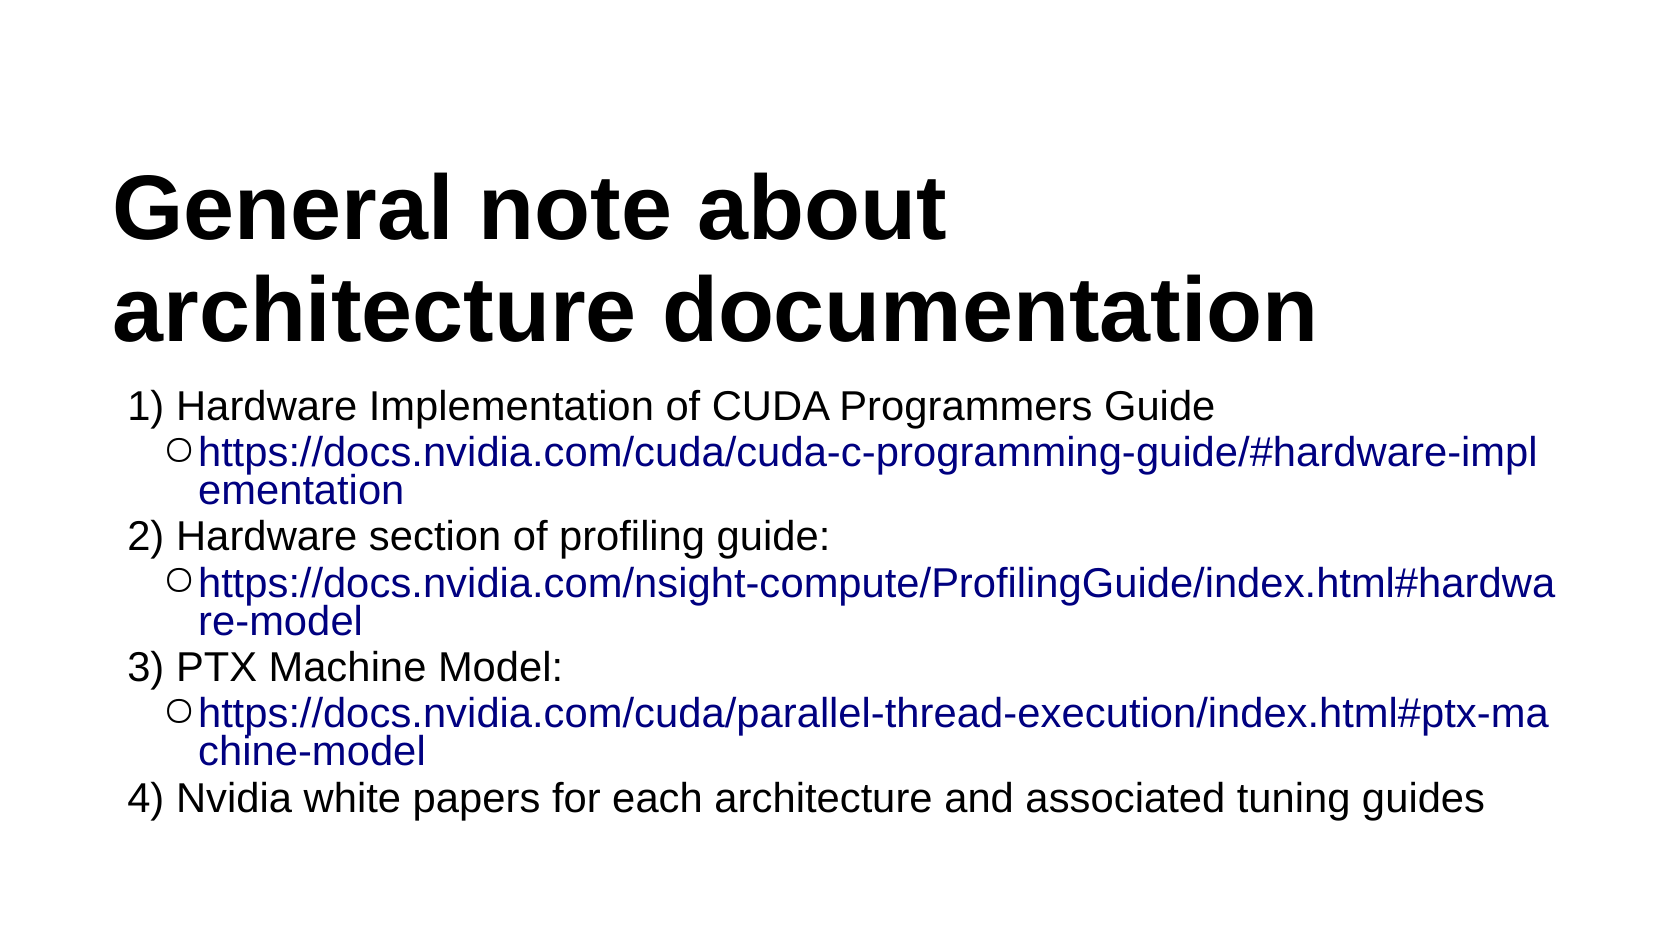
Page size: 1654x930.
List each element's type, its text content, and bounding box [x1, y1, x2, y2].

text_box Hardware Implementation of CUDA Programmers Guide https://docs.nvidia.com/cuda/cuda-c-programming-guide/#hardware-implementation Hardware section of profiling guide: https://docs.nvidia.com/nsight-compute/ProfilingGuide/index.html#hardware-model PTX Machine Model: https://docs.nvidia.com/cuda/parallel-thread-execution/index.html#ptx-machine-model Nvidia white papers for each architecture and associated tuning guides [112, 375, 1576, 788]
title General note about architecture documentation [112, 104, 1351, 375]
